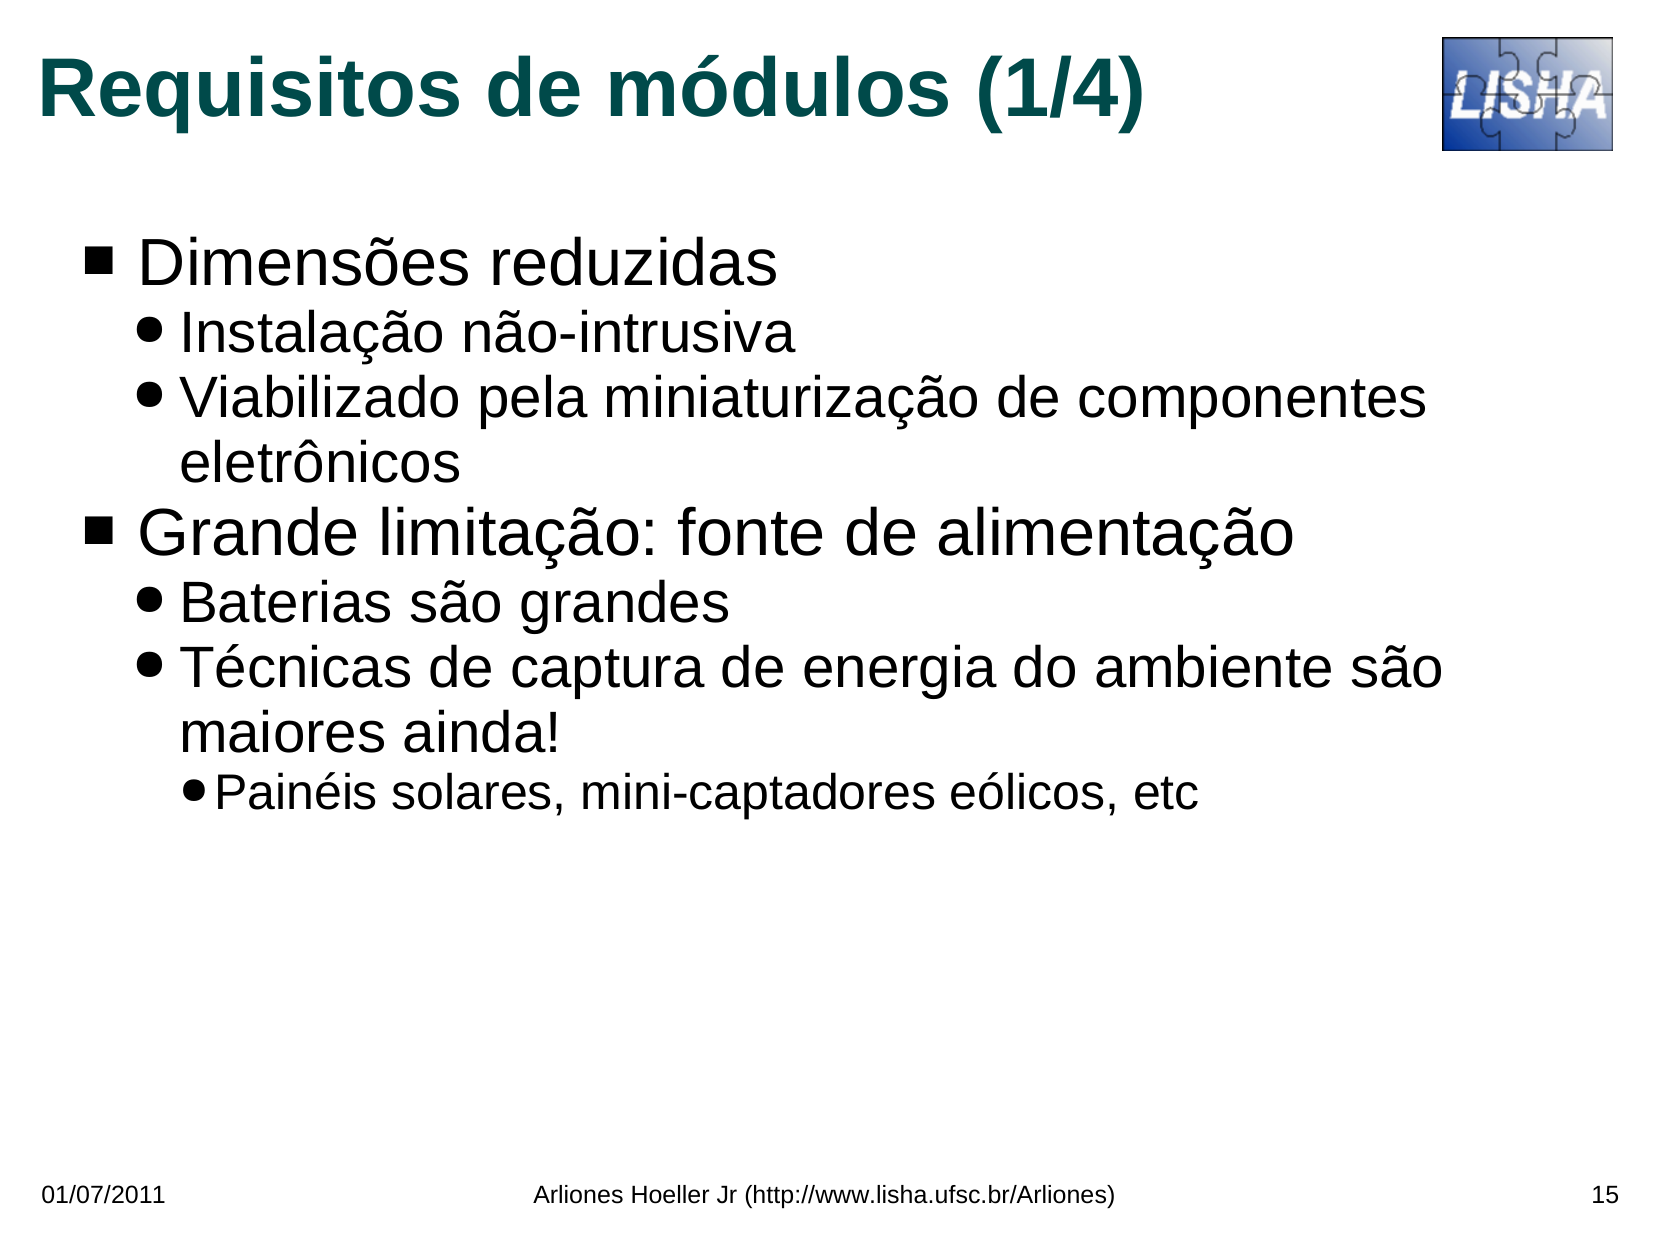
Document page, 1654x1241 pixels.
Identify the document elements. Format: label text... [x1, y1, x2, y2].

title Requisitos de módulos (1/4) [37, 37, 1426, 151]
list Dimensões reduzidas Instalação não-intrusiva Viabilizado pela miniaturização de componentes eletrônicos Grande limitação: fonte de alimentação Baterias são grandes Técnicas de captura de energia do ambiente são maiores ainda! Painéis solares, mini-captadores eólicos, etc [37, 225, 1613, 901]
picture [1442, 37, 1613, 151]
